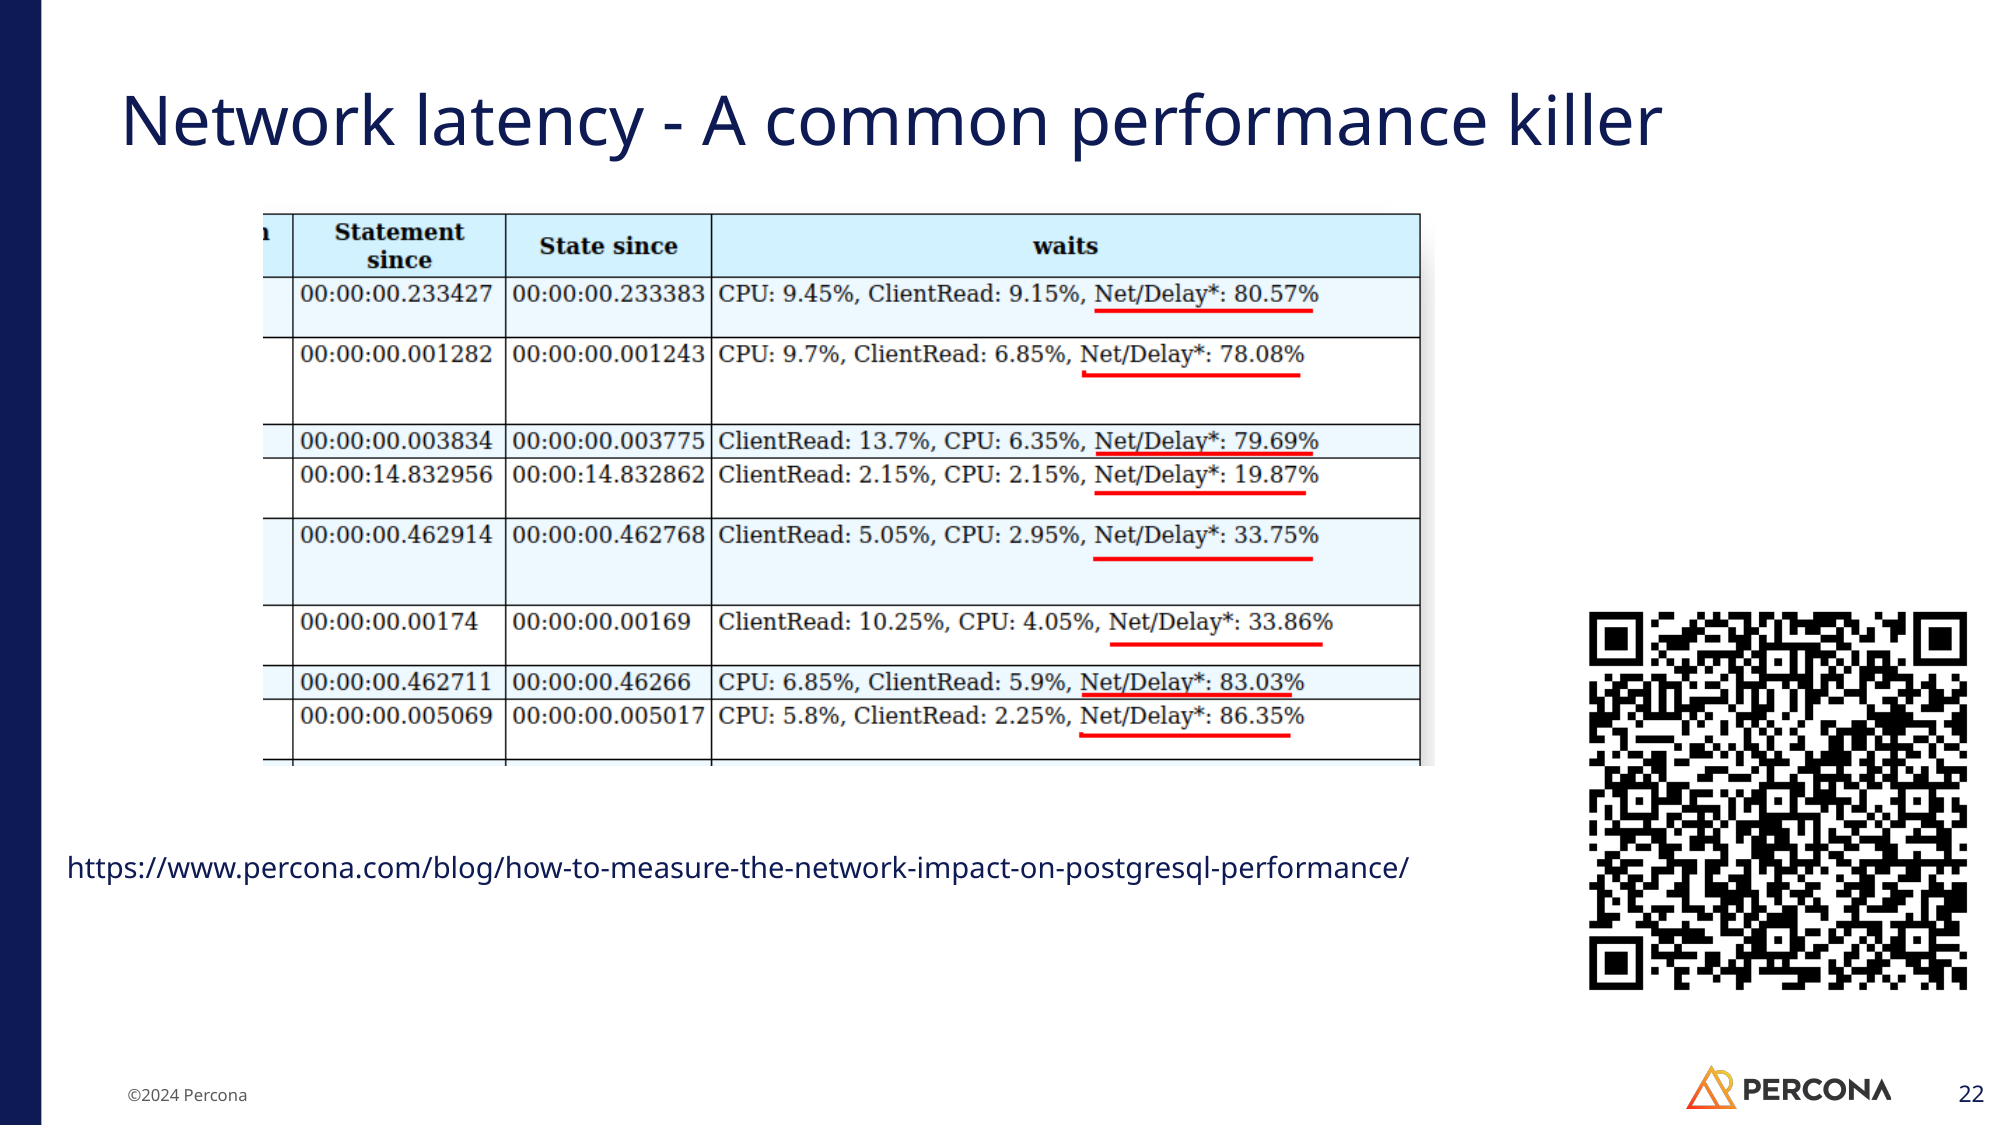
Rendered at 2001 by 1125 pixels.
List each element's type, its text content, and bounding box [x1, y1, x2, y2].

picture [1686, 1065, 1748, 1109]
picture [263, 194, 1435, 766]
list https://www.percona.com/blog/how-to-measure-the-network-impact-on-postgresql-performance/ [51, 822, 1576, 918]
slide_number <number> [1748, 1065, 2000, 1125]
title Network latency - A common performance killer [105, 52, 1861, 195]
picture [1576, 596, 1982, 1000]
